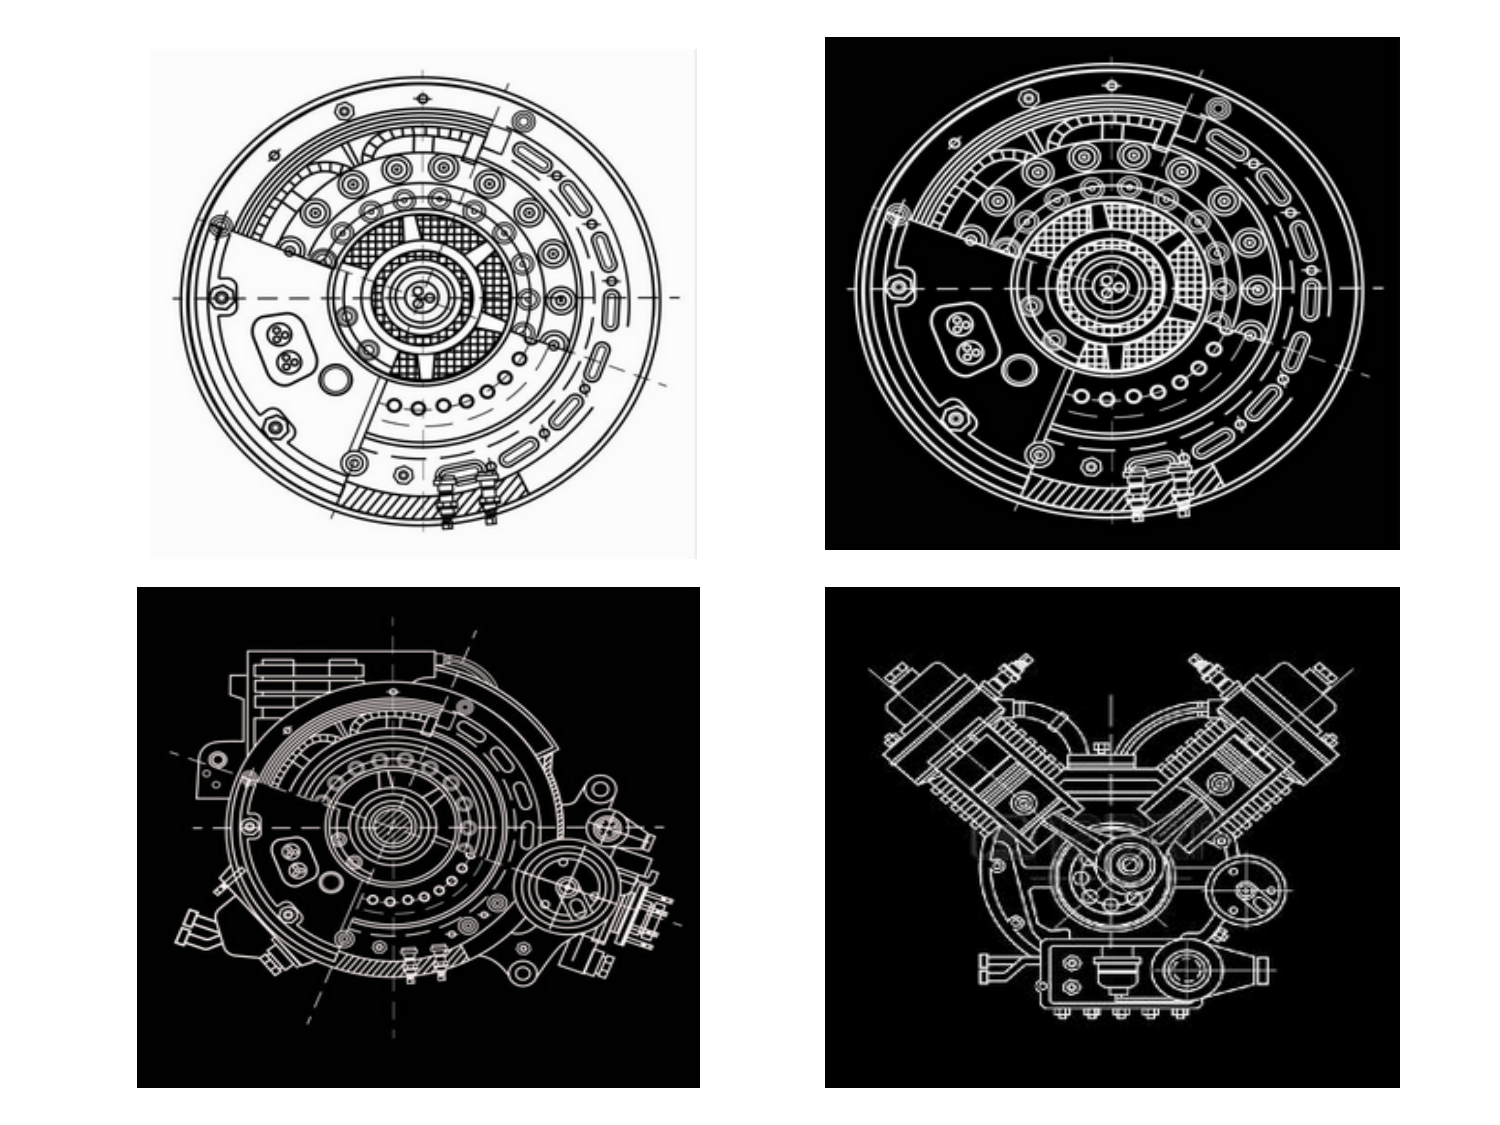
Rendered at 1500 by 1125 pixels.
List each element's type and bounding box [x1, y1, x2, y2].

picture [150, 49, 697, 559]
picture [137, 587, 700, 1088]
picture [825, 37, 1400, 550]
picture [825, 587, 1400, 1088]
